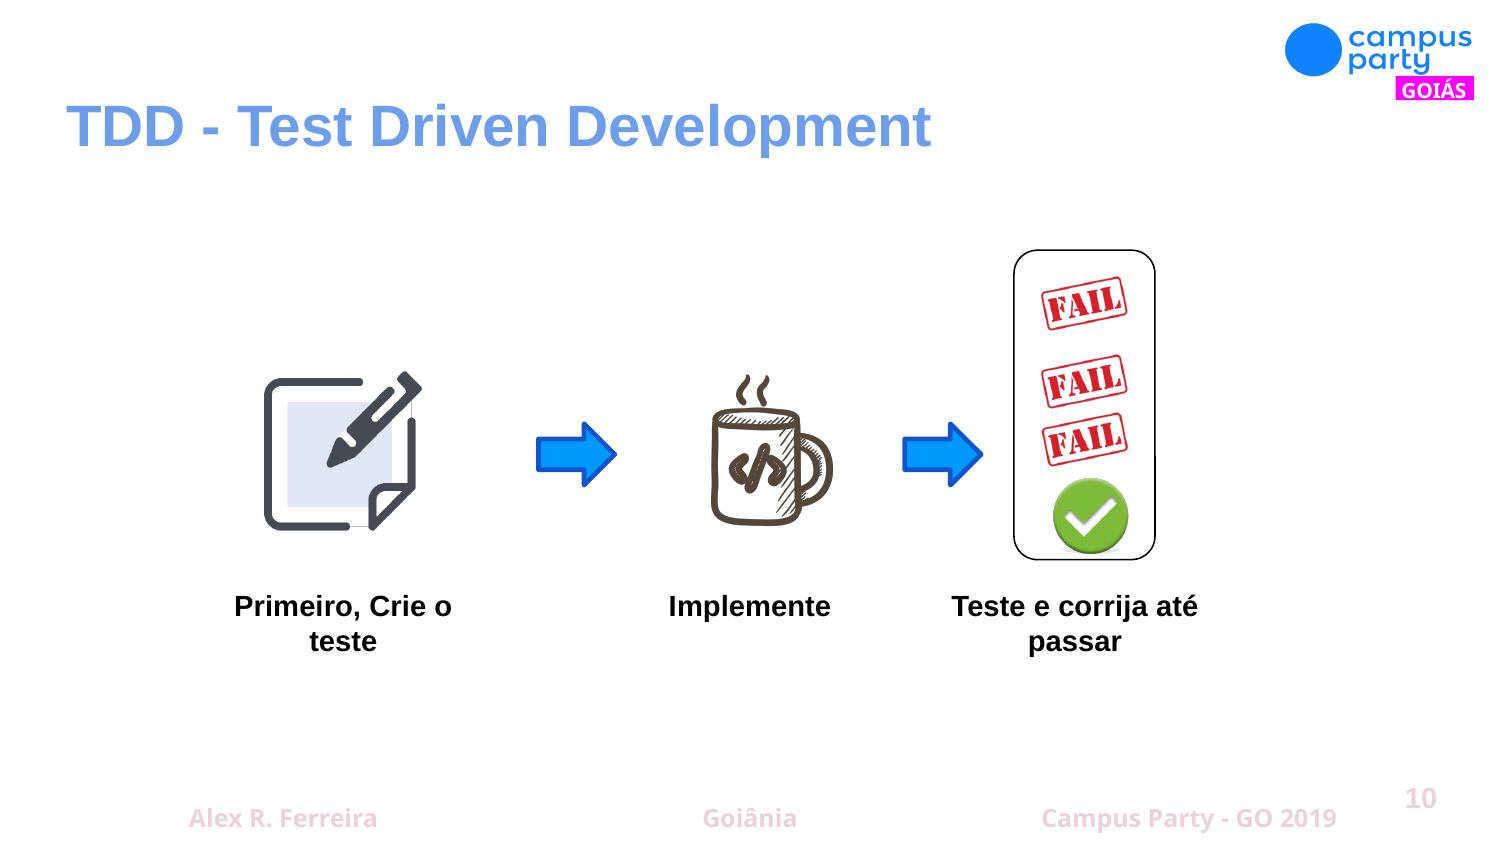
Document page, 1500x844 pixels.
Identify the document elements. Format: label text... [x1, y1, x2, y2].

title TDD - Test Driven Development [51, 72, 1449, 167]
picture [256, 370, 423, 538]
text_box [538, 423, 615, 486]
picture [658, 370, 881, 538]
slide_number <número> [1389, 764, 1480, 830]
text_box Implemente [595, 572, 905, 645]
text_box Teste e corrija até passar [920, 572, 1230, 645]
picture [1280, 18, 1477, 80]
picture [1029, 250, 1139, 555]
text_box Primeiro, Crie o teste [188, 572, 499, 645]
text_box [904, 423, 982, 486]
